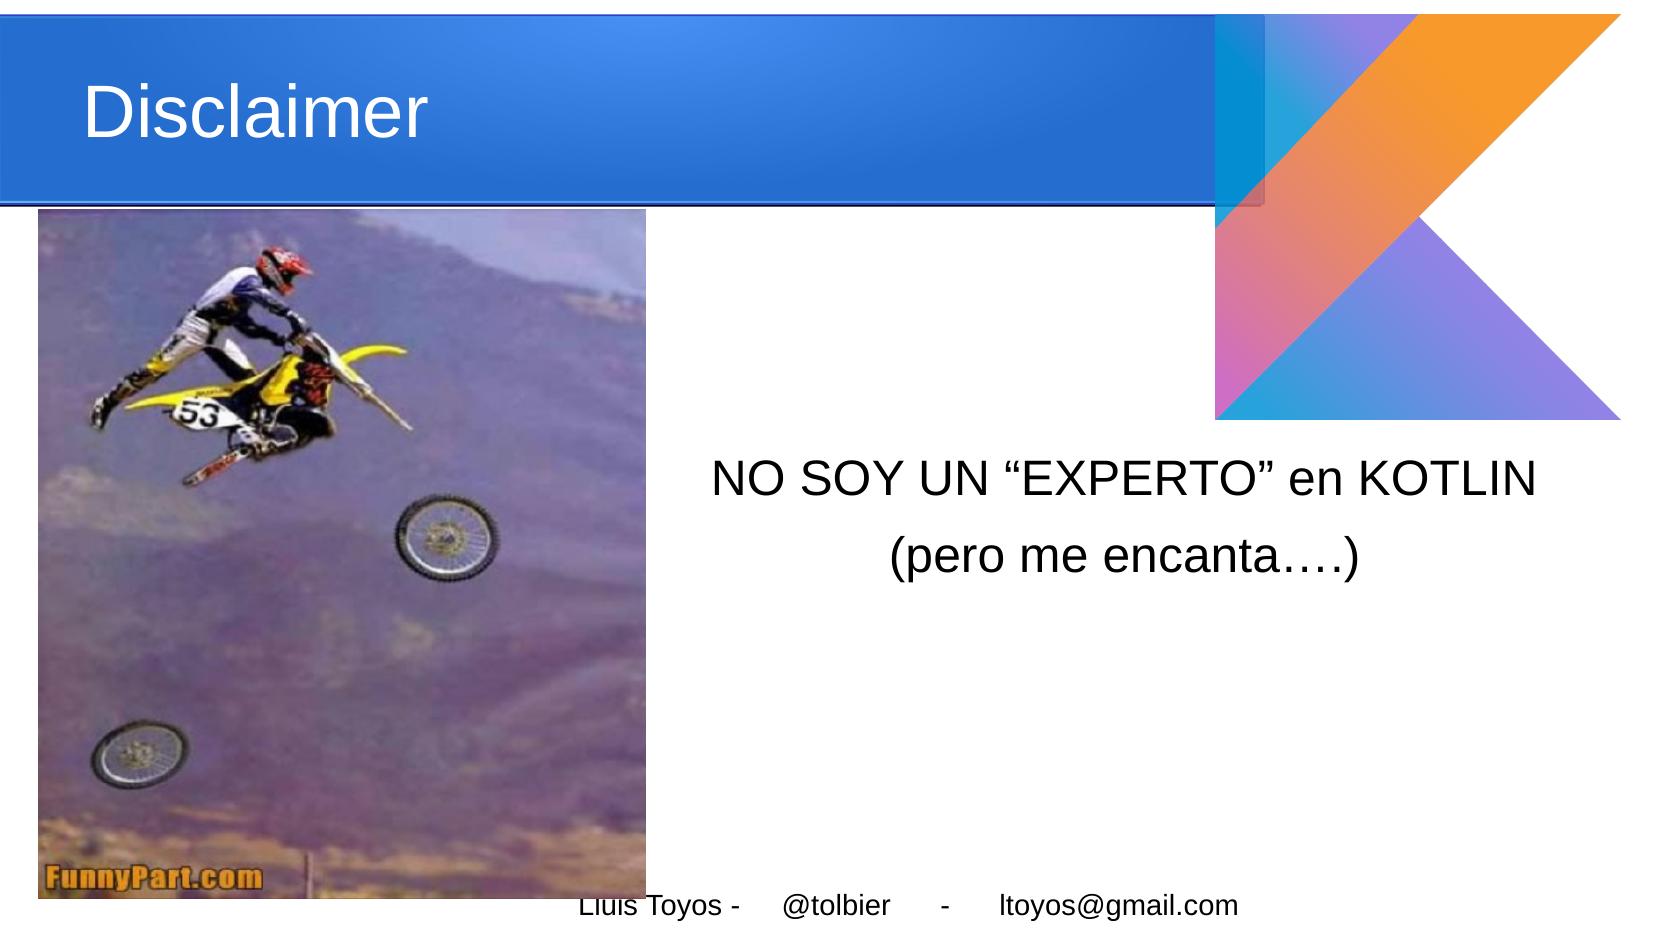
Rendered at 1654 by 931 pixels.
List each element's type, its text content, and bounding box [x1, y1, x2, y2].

picture [1215, 14, 1621, 421]
title Disclaimer [82, 35, 1235, 189]
picture [38, 209, 646, 899]
list NO SOY UN “EXPERTO” en KOTLIN (pero me encanta….) [675, 450, 1576, 586]
